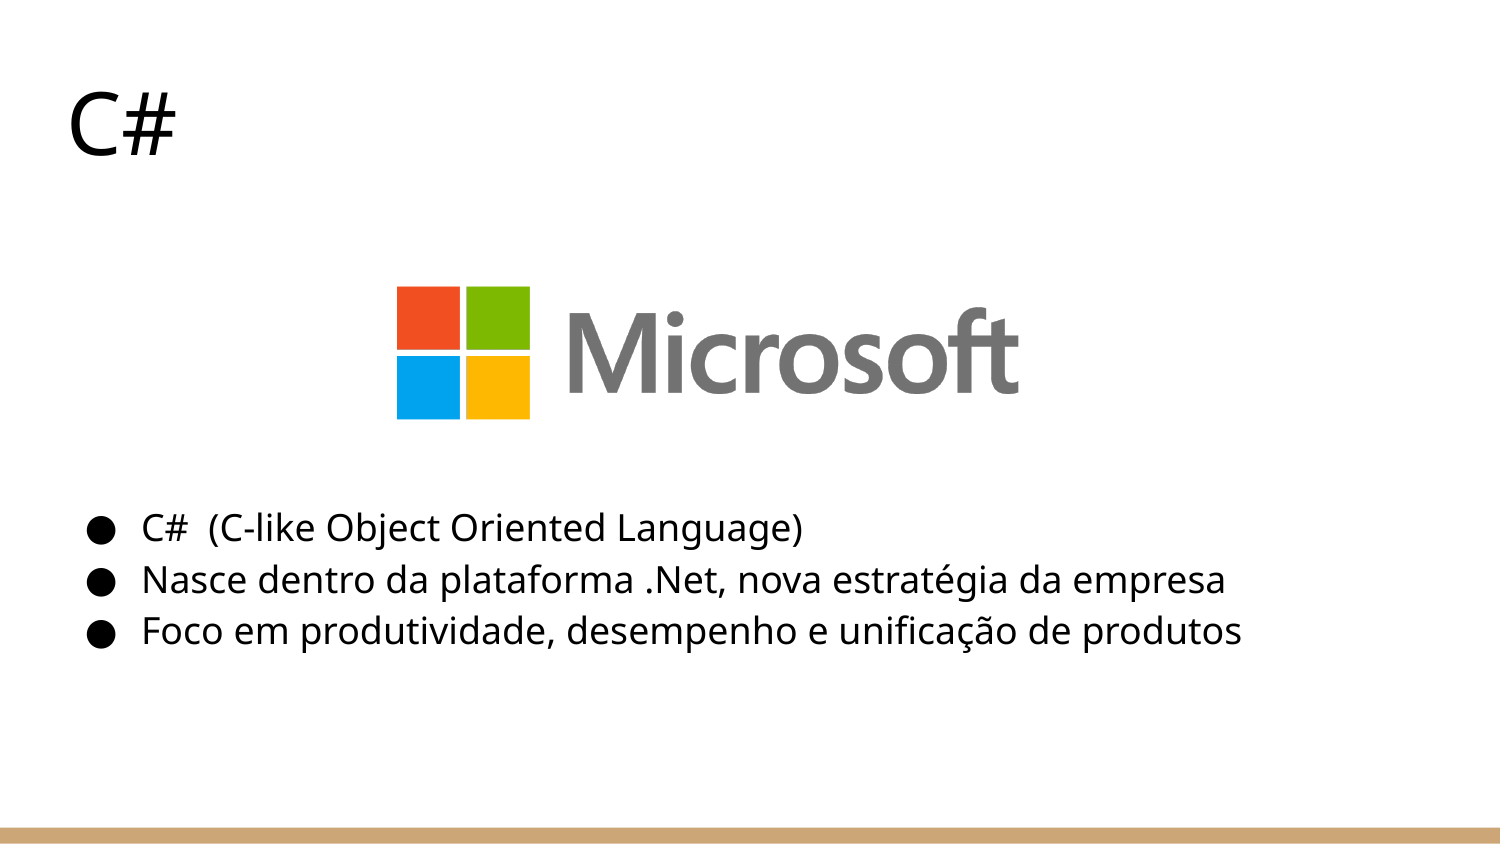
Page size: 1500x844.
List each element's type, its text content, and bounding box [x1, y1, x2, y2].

list C# (C-like Object Oriented Language) Nasce dentro da plataforma .Net, nova estratégia da empresa Foco em produtividade, desempenho e unificação de produtos [51, 403, 1449, 844]
picture [396, 206, 1104, 468]
title C# [51, 51, 1449, 189]
